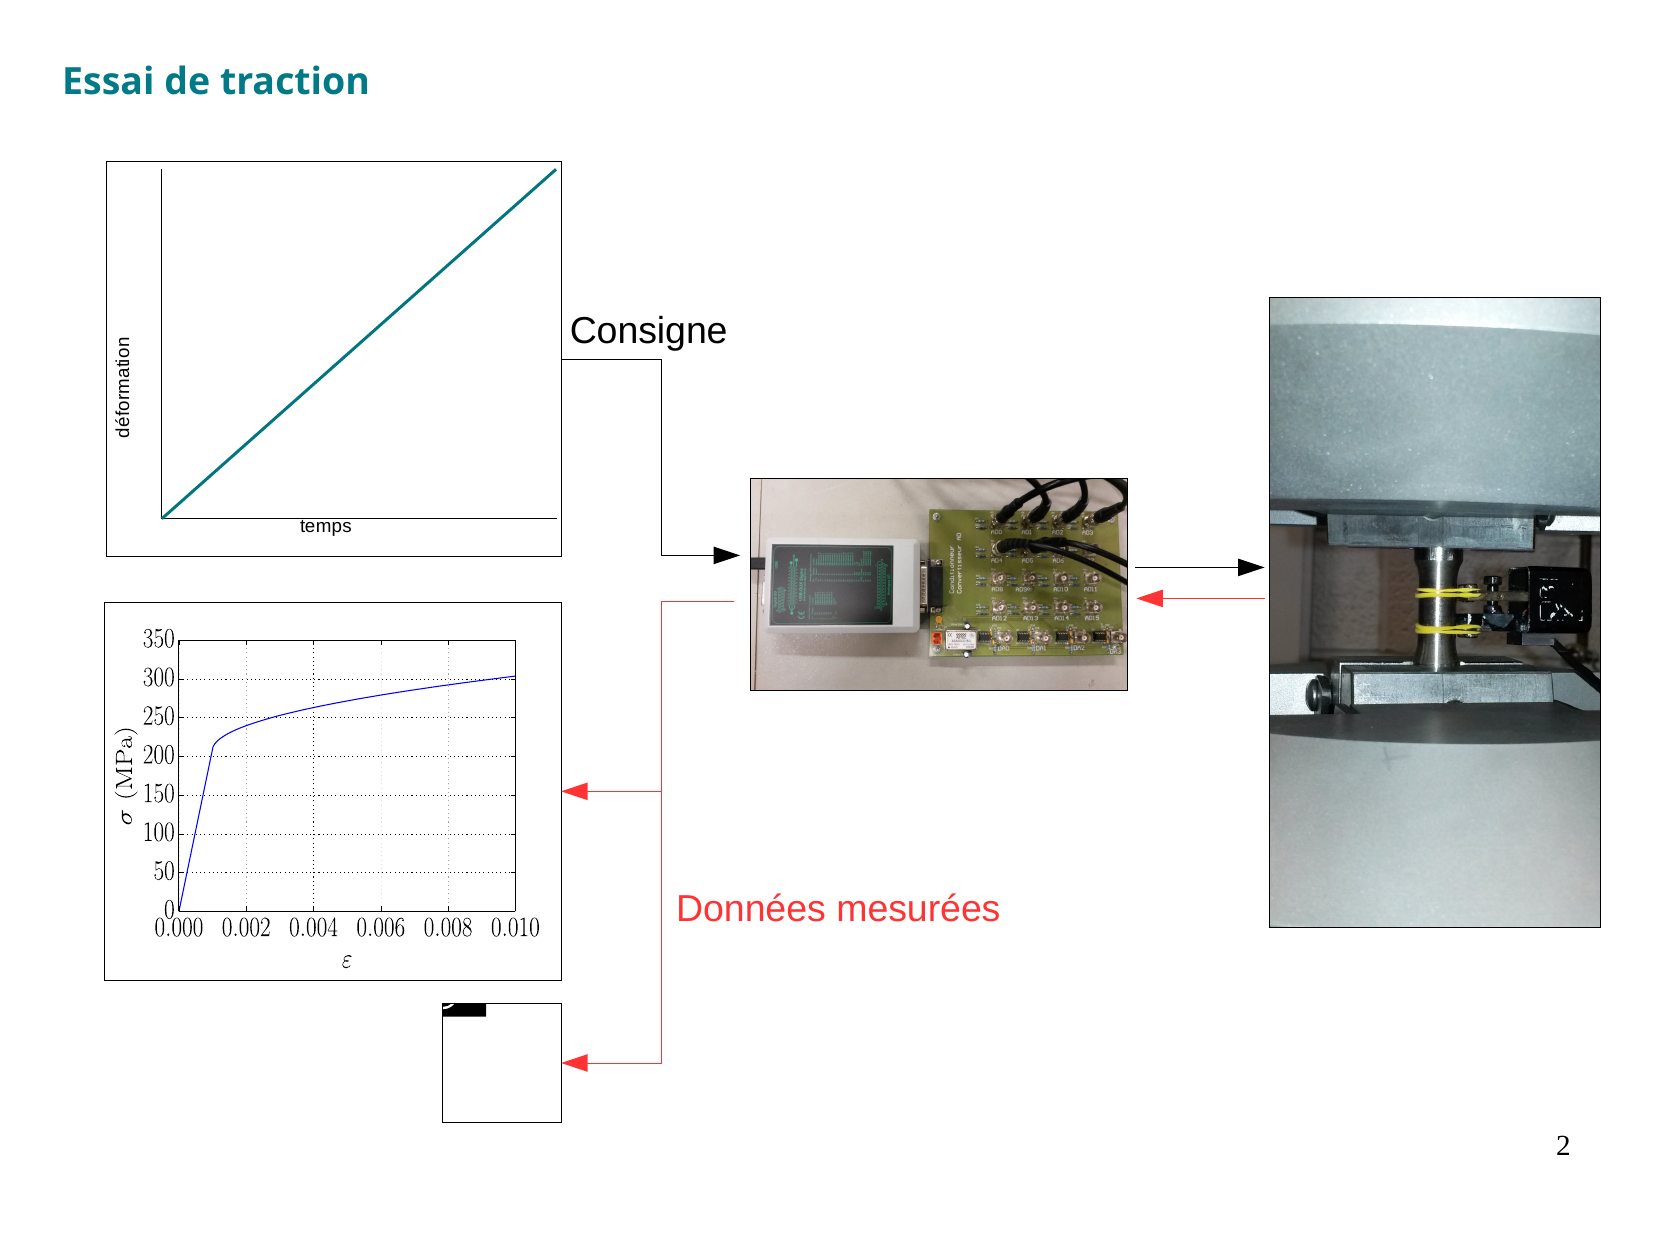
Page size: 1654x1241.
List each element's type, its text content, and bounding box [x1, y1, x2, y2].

text_box Consigne [555, 302, 886, 360]
text_box [47, 224, 1595, 963]
picture [442, 1003, 562, 1123]
text_box [562, 792, 661, 963]
text_box Essai de traction [47, 47, 945, 163]
text_box Données mesurées [661, 879, 1040, 937]
picture [104, 602, 562, 981]
chart [106, 167, 558, 557]
picture [1269, 297, 1601, 928]
picture [750, 478, 1128, 691]
